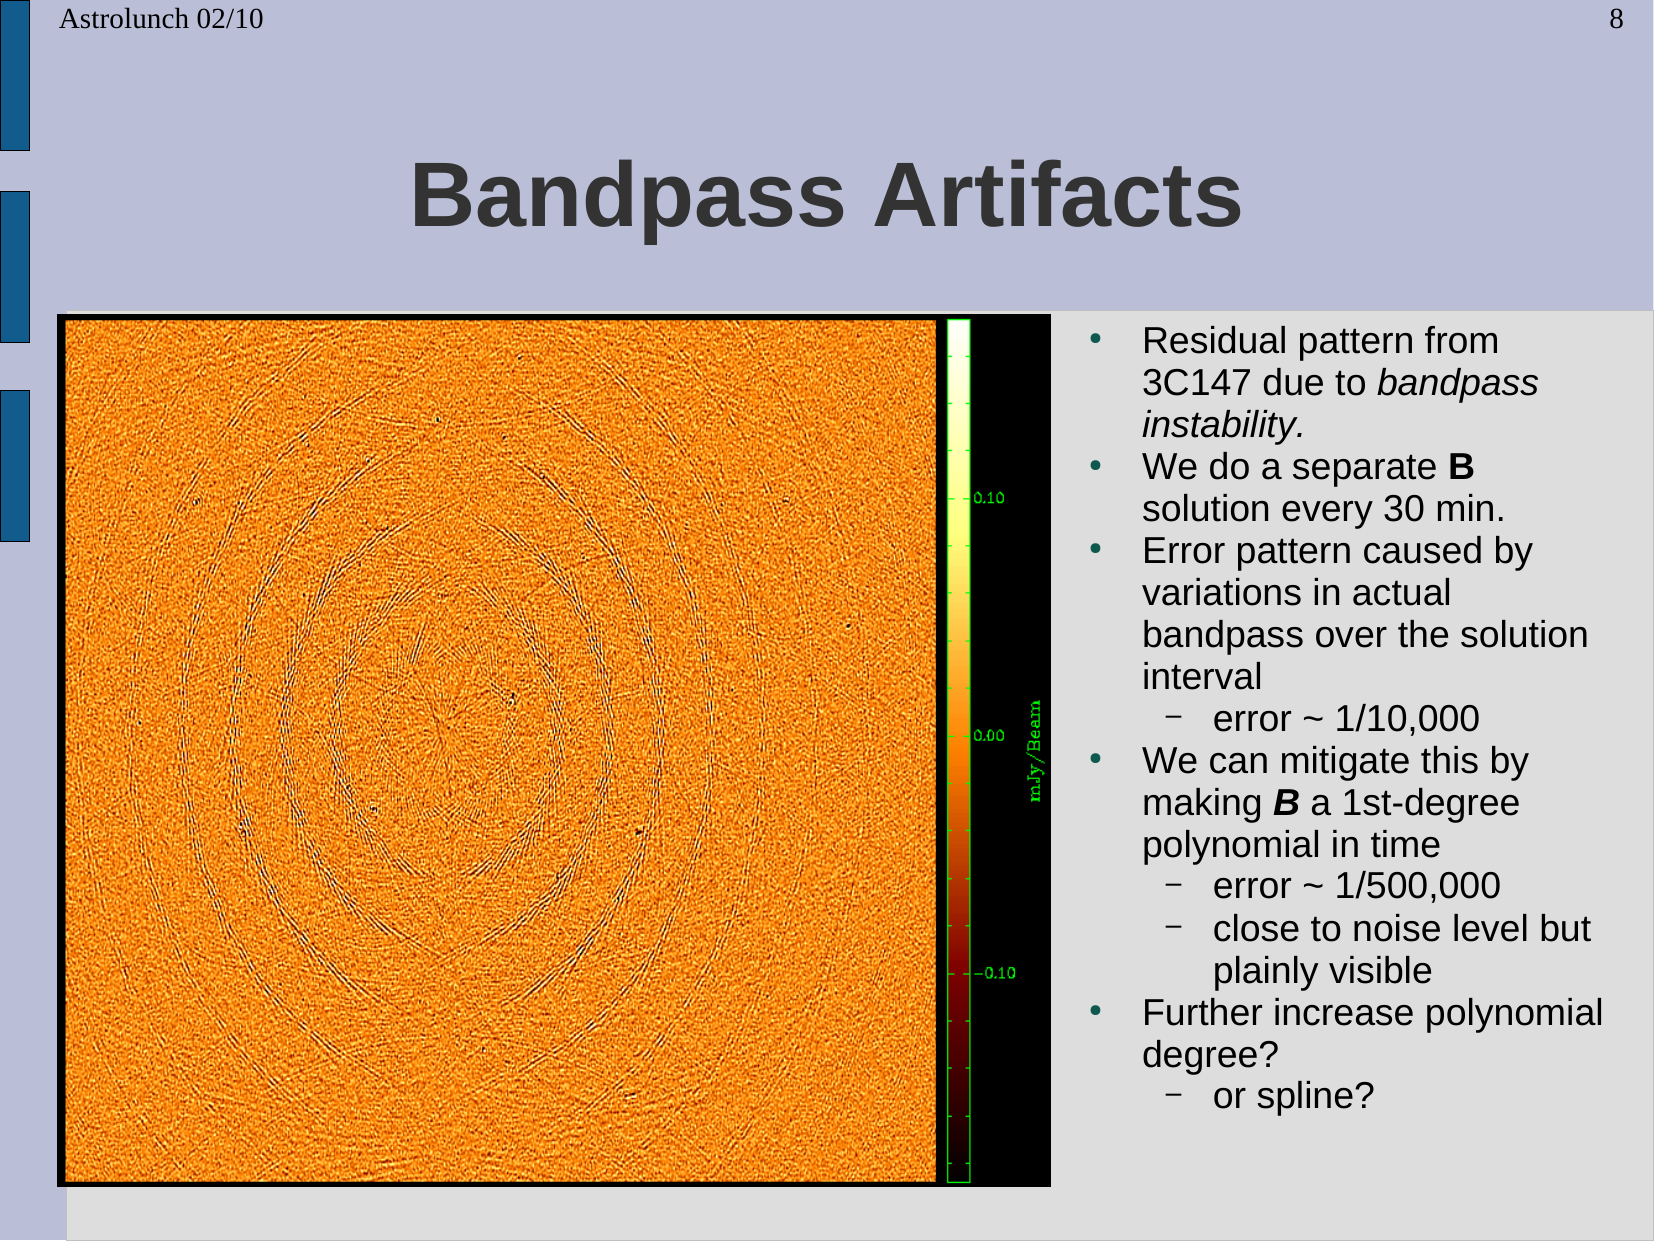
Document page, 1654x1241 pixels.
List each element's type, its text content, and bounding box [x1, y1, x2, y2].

list Residual pattern from 3C147 due to bandpass instability. We do a separate B solution every 30 min. Error pattern caused by variations in actual bandpass over the solution interval error ~ 1/10,000 We can mitigate this by making B a 1st-degree polynomial in time error ~ 1/500,000 close to noise level but plainly visible Further increase polynomial degree? or spline? [1071, 319, 1611, 1163]
picture [57, 314, 1051, 1187]
title Bandpass Artifacts [121, 91, 1534, 299]
